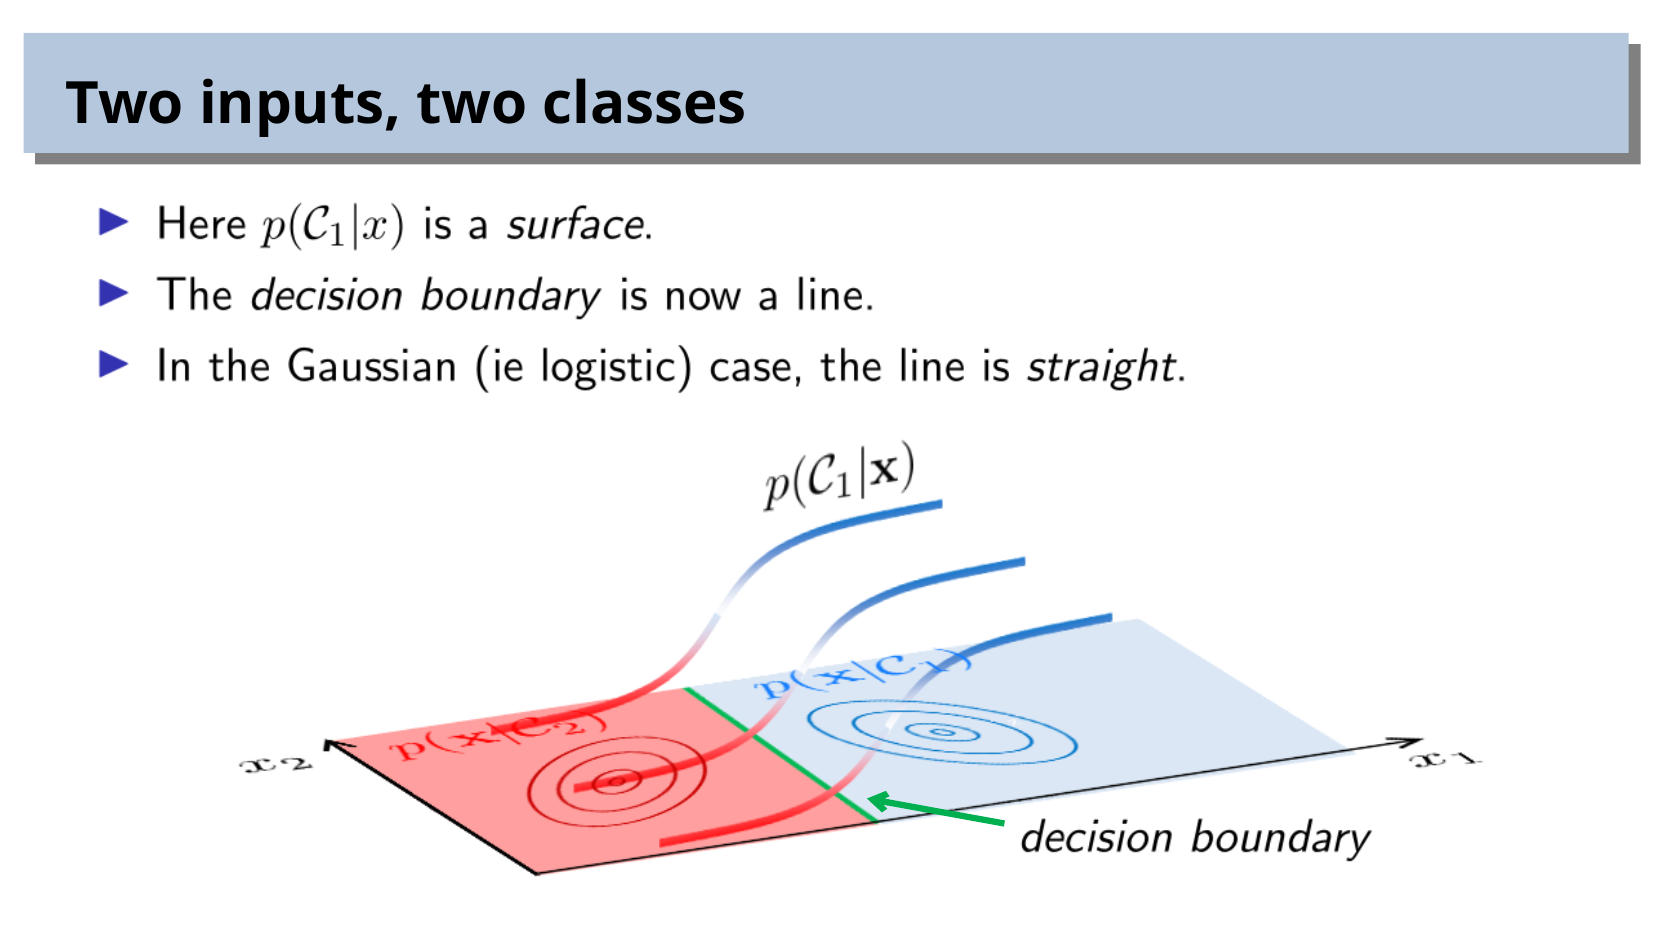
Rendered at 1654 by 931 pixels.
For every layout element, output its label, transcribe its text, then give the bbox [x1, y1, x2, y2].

picture [86, 194, 1201, 407]
picture [230, 436, 1486, 887]
text_box [23, 32, 1629, 153]
text_box Two inputs, two classes [51, 54, 730, 135]
